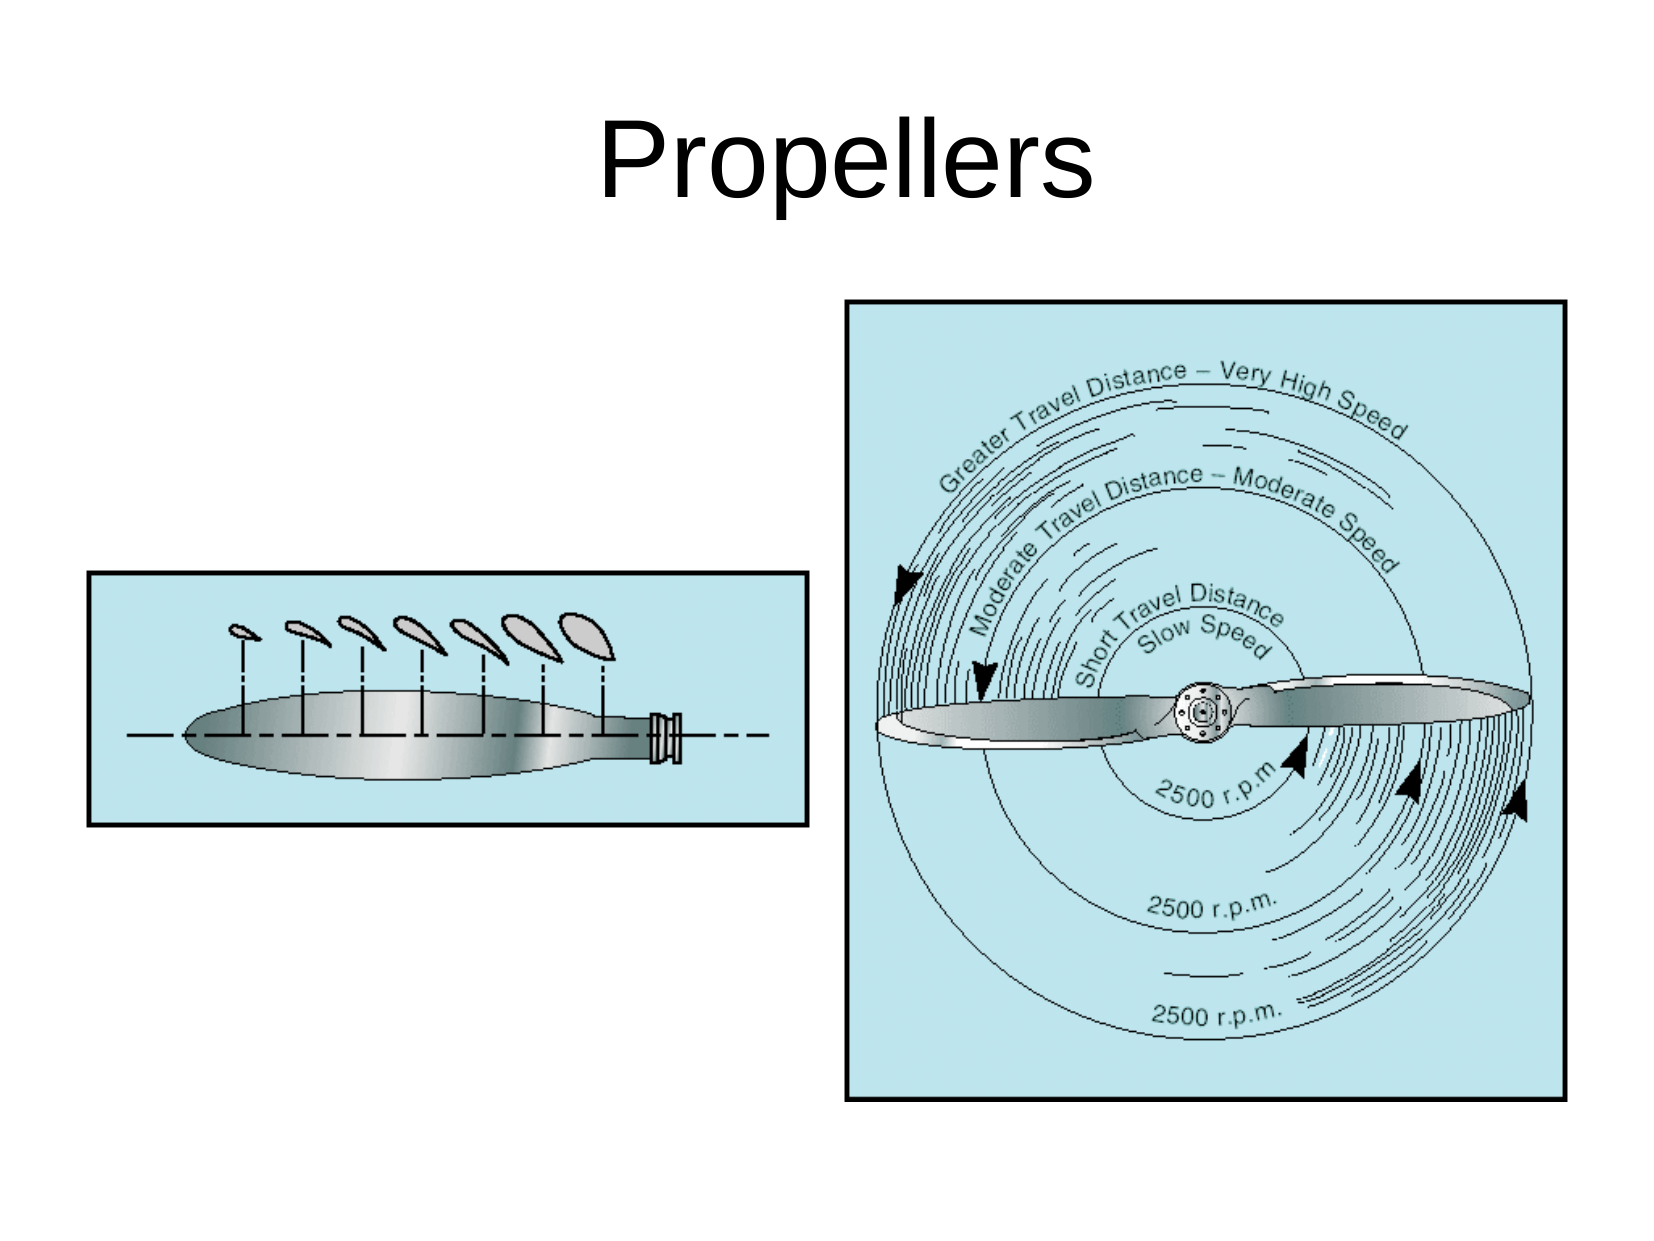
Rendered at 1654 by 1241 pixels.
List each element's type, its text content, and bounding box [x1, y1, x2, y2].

picture [82, 566, 813, 831]
title Propellers [82, 49, 1571, 257]
picture [840, 295, 1571, 1102]
